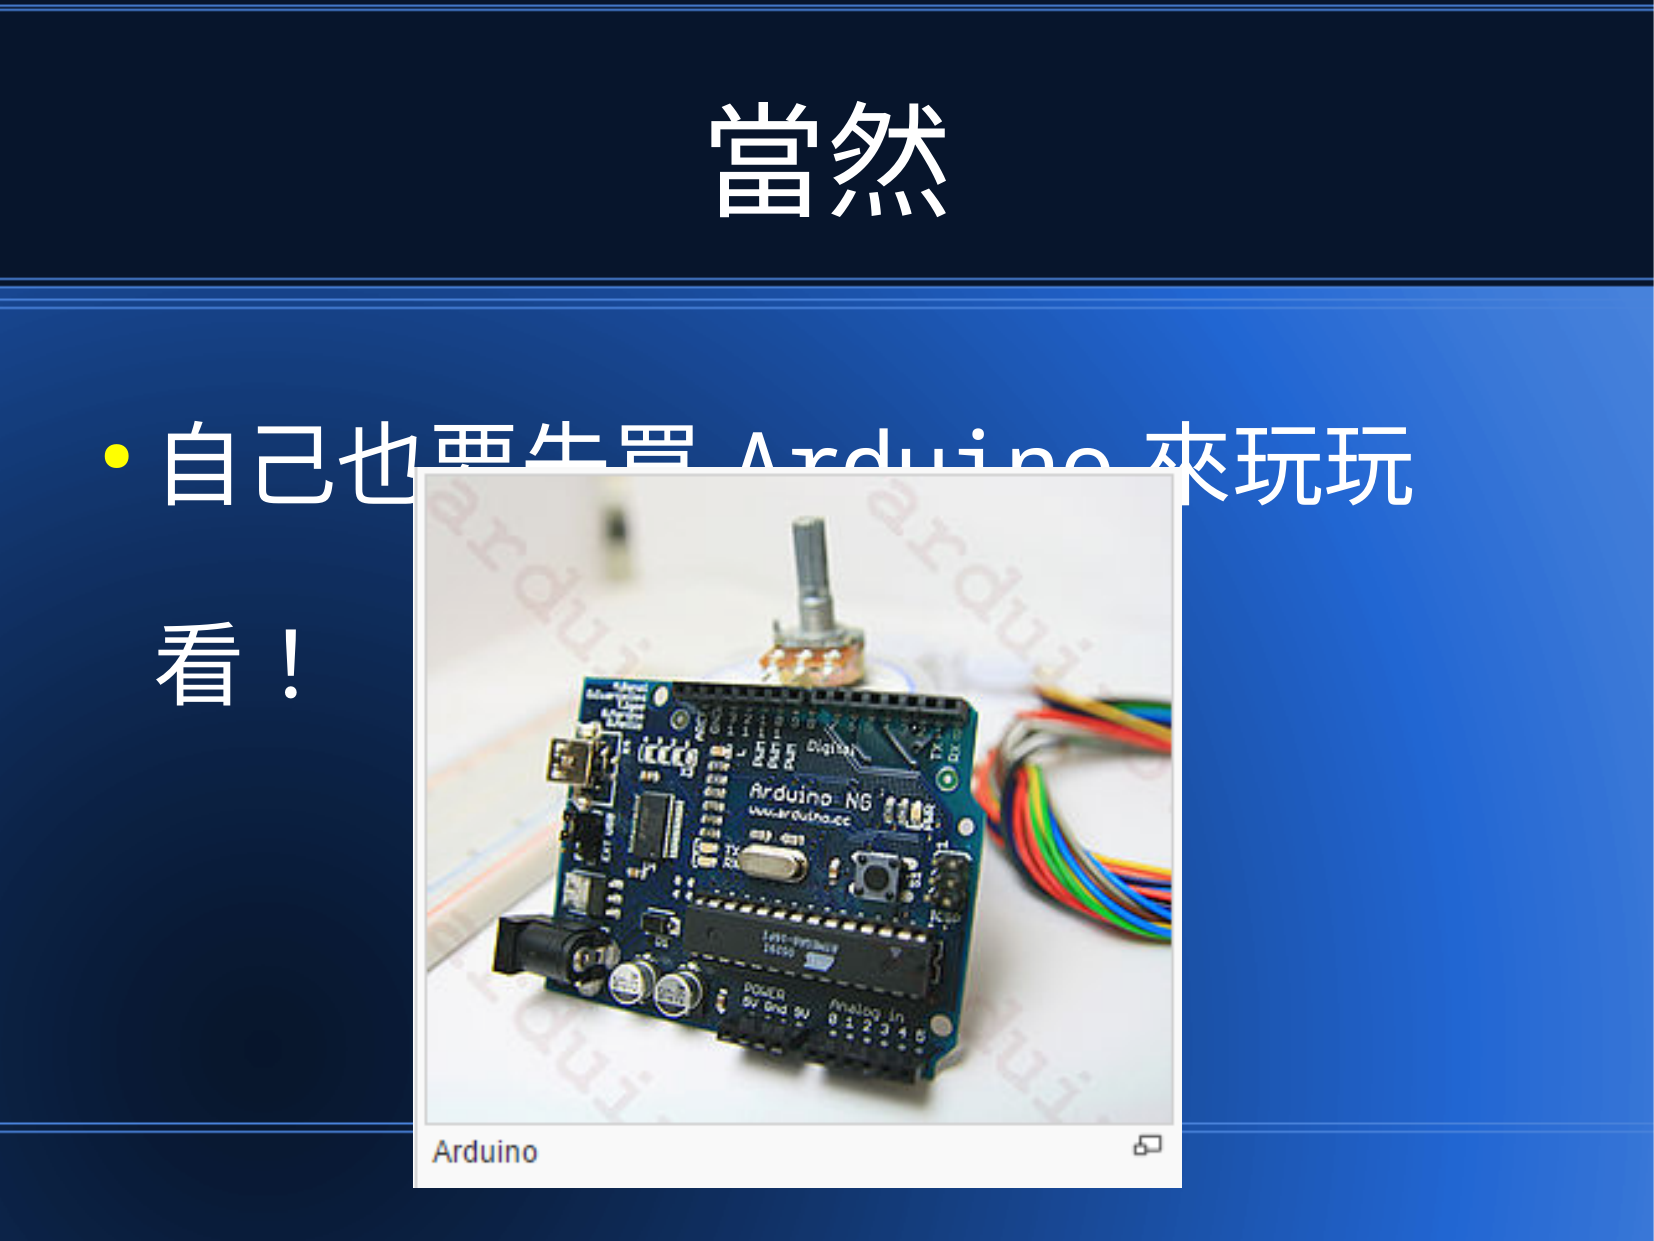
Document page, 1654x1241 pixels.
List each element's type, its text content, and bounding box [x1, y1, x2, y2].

picture [0, 0, 1654, 1241]
picture [413, 467, 1182, 1188]
list 自己也要先買Arduino來玩玩看！ [82, 325, 1571, 1241]
title 當然 [82, 49, 1571, 257]
